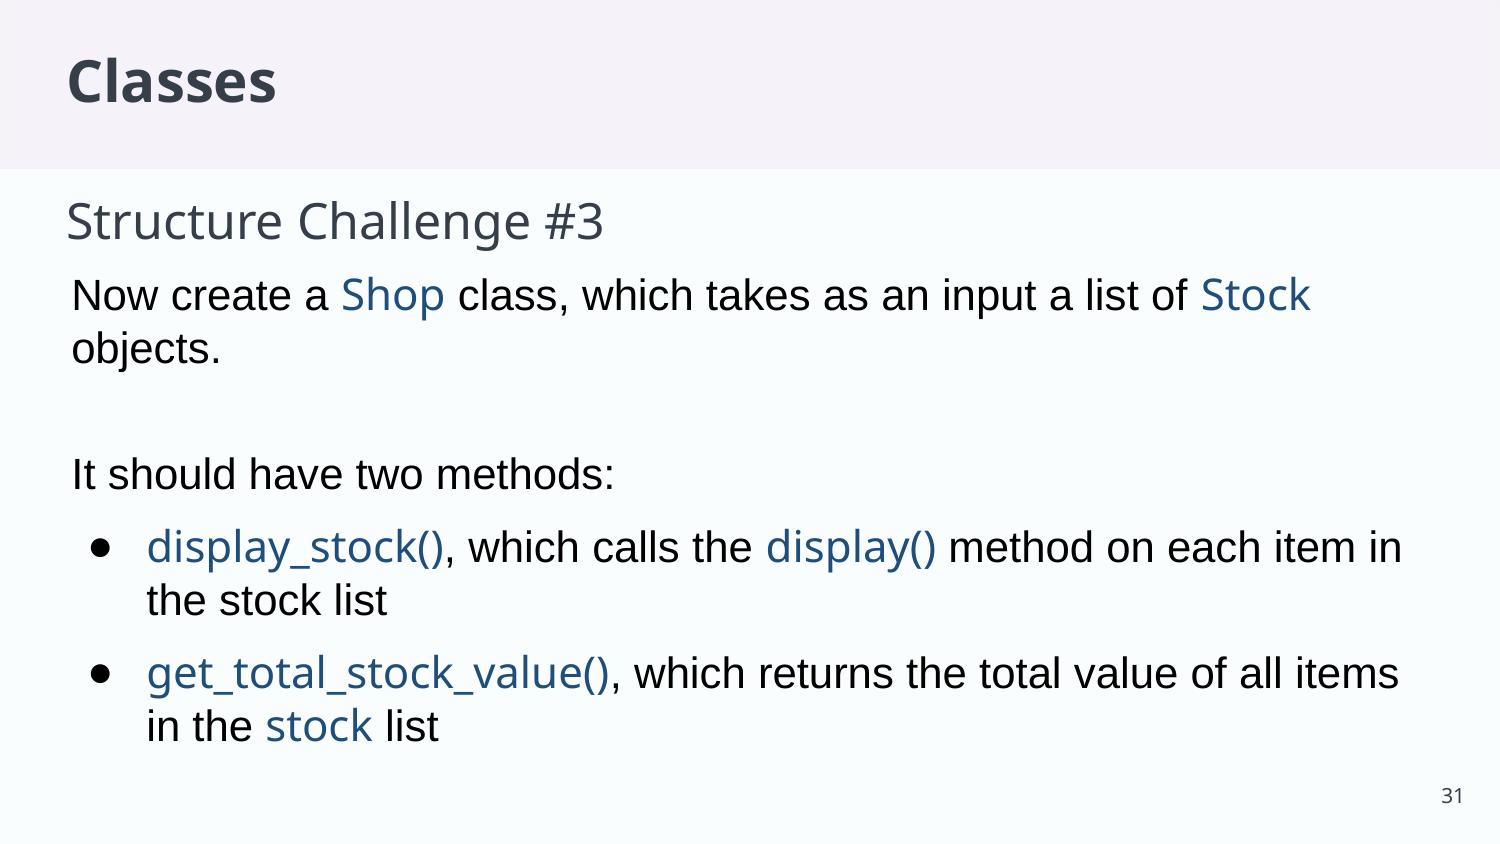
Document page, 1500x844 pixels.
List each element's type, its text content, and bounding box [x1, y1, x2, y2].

title Classes [51, 28, 1390, 141]
text_box Structure Challenge #3 [51, 174, 803, 265]
slide_number <number> [1389, 764, 1480, 830]
text_box Now create a Shop class, which takes as an input a list of Stock objects. It should have two methods: display_stock(), which calls the display() method on each item in the stock list get_total_stock_value(), which returns the total value of all items in the stock list [56, 252, 1432, 765]
